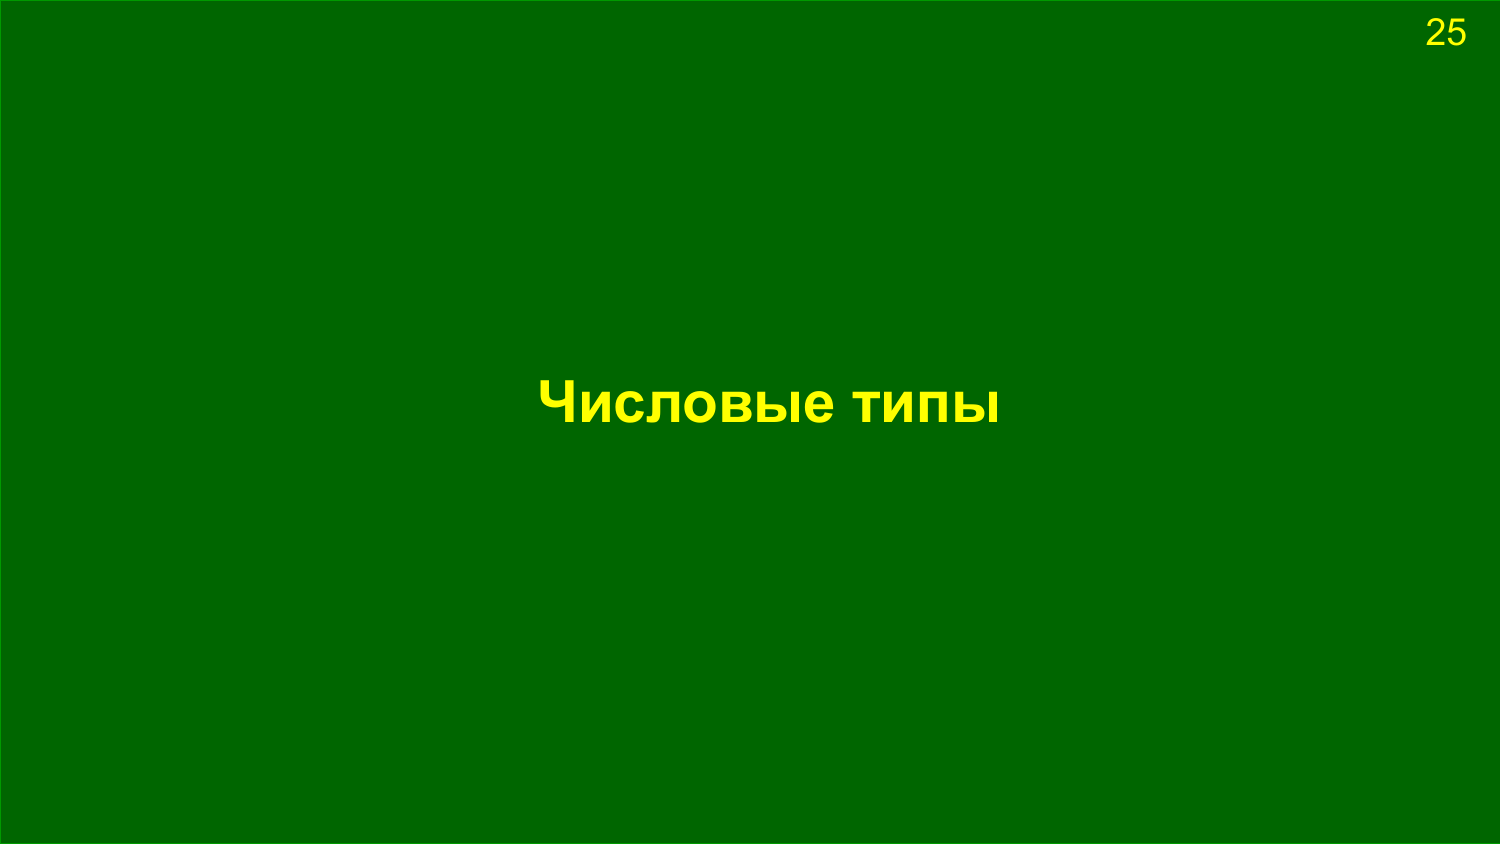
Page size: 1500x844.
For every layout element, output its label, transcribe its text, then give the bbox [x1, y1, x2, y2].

title Числовые типы [94, 308, 1445, 497]
